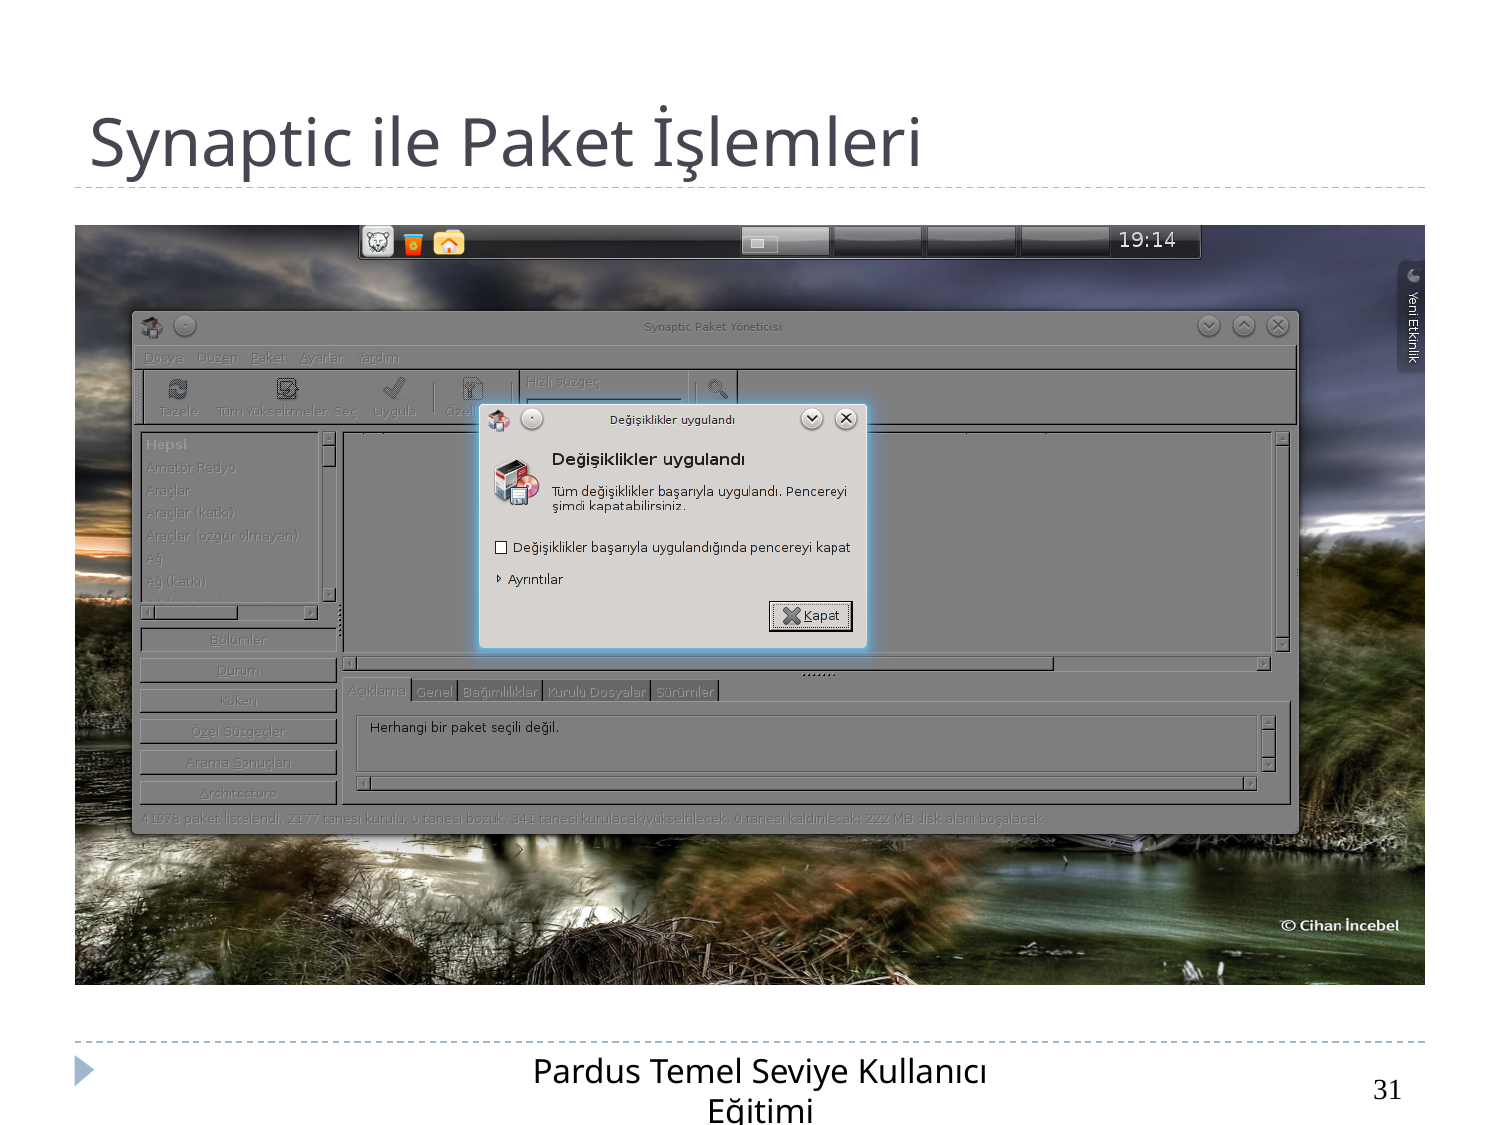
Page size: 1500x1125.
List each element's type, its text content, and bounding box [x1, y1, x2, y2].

picture [75, 225, 1425, 985]
title Synaptic ile Paket İşlemleri [75, 24, 1425, 188]
